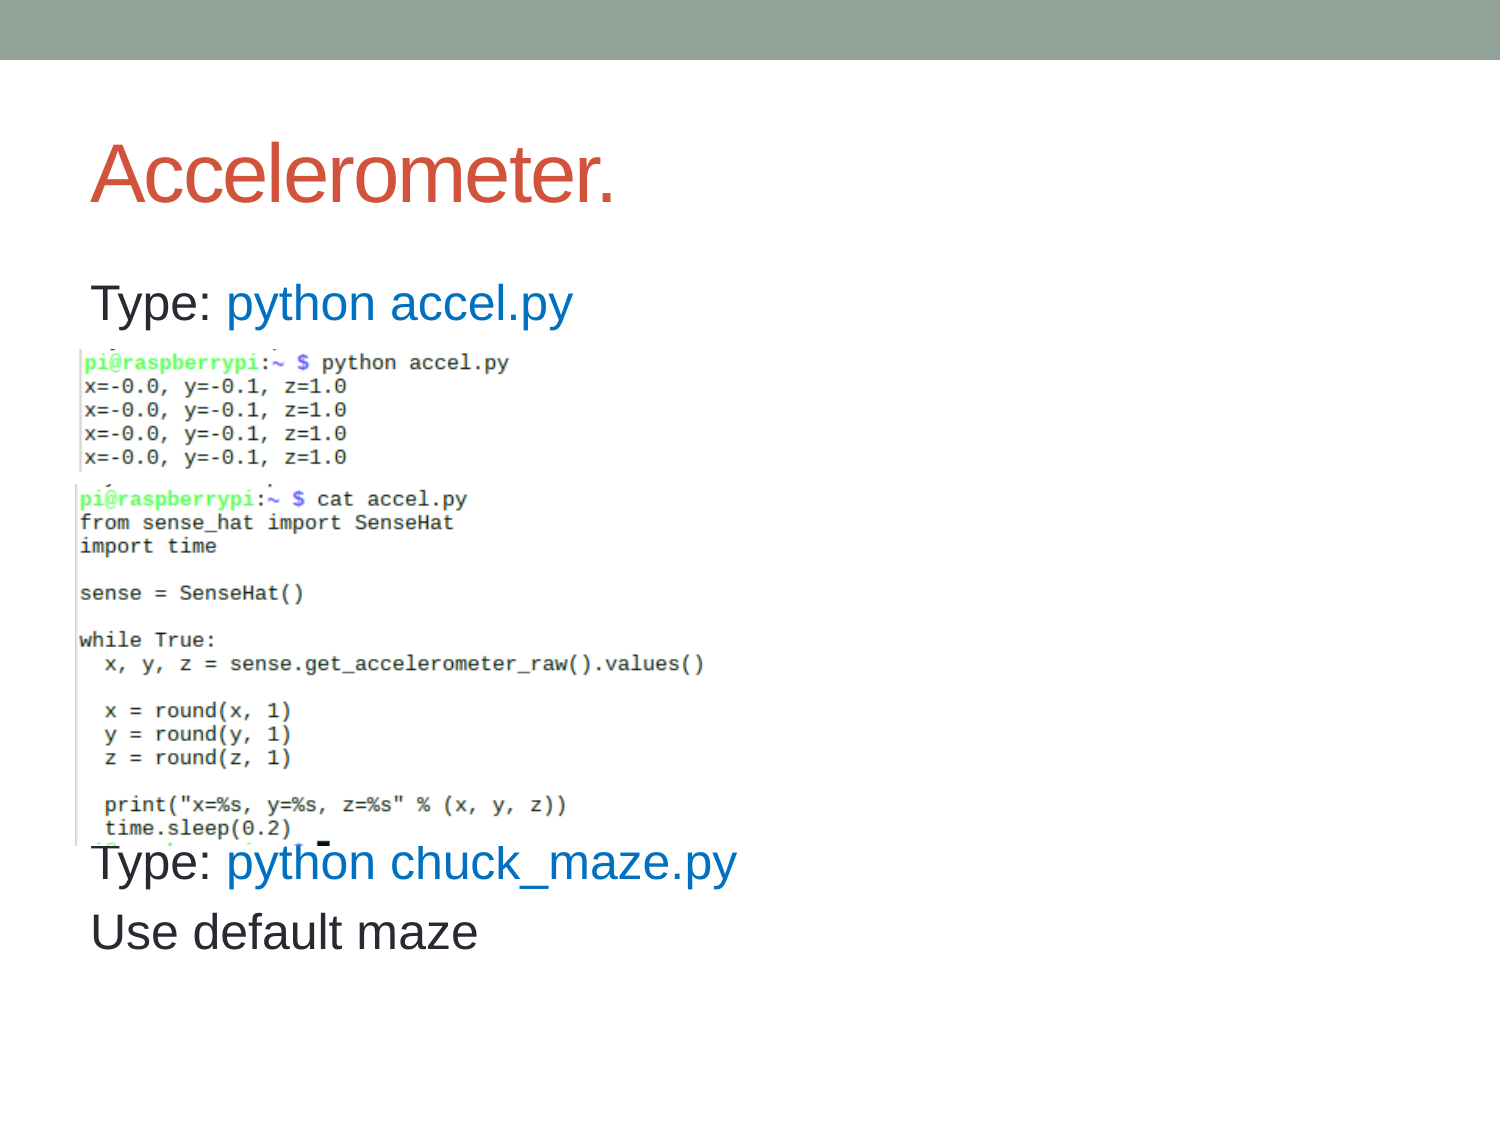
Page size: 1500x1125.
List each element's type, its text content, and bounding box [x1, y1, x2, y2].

list Type: python accel.py Type: python chuck_maze.py Use default maze [75, 262, 1425, 1063]
title Accelerometer. [75, 87, 1425, 250]
picture [75, 349, 547, 472]
picture [75, 484, 732, 846]
